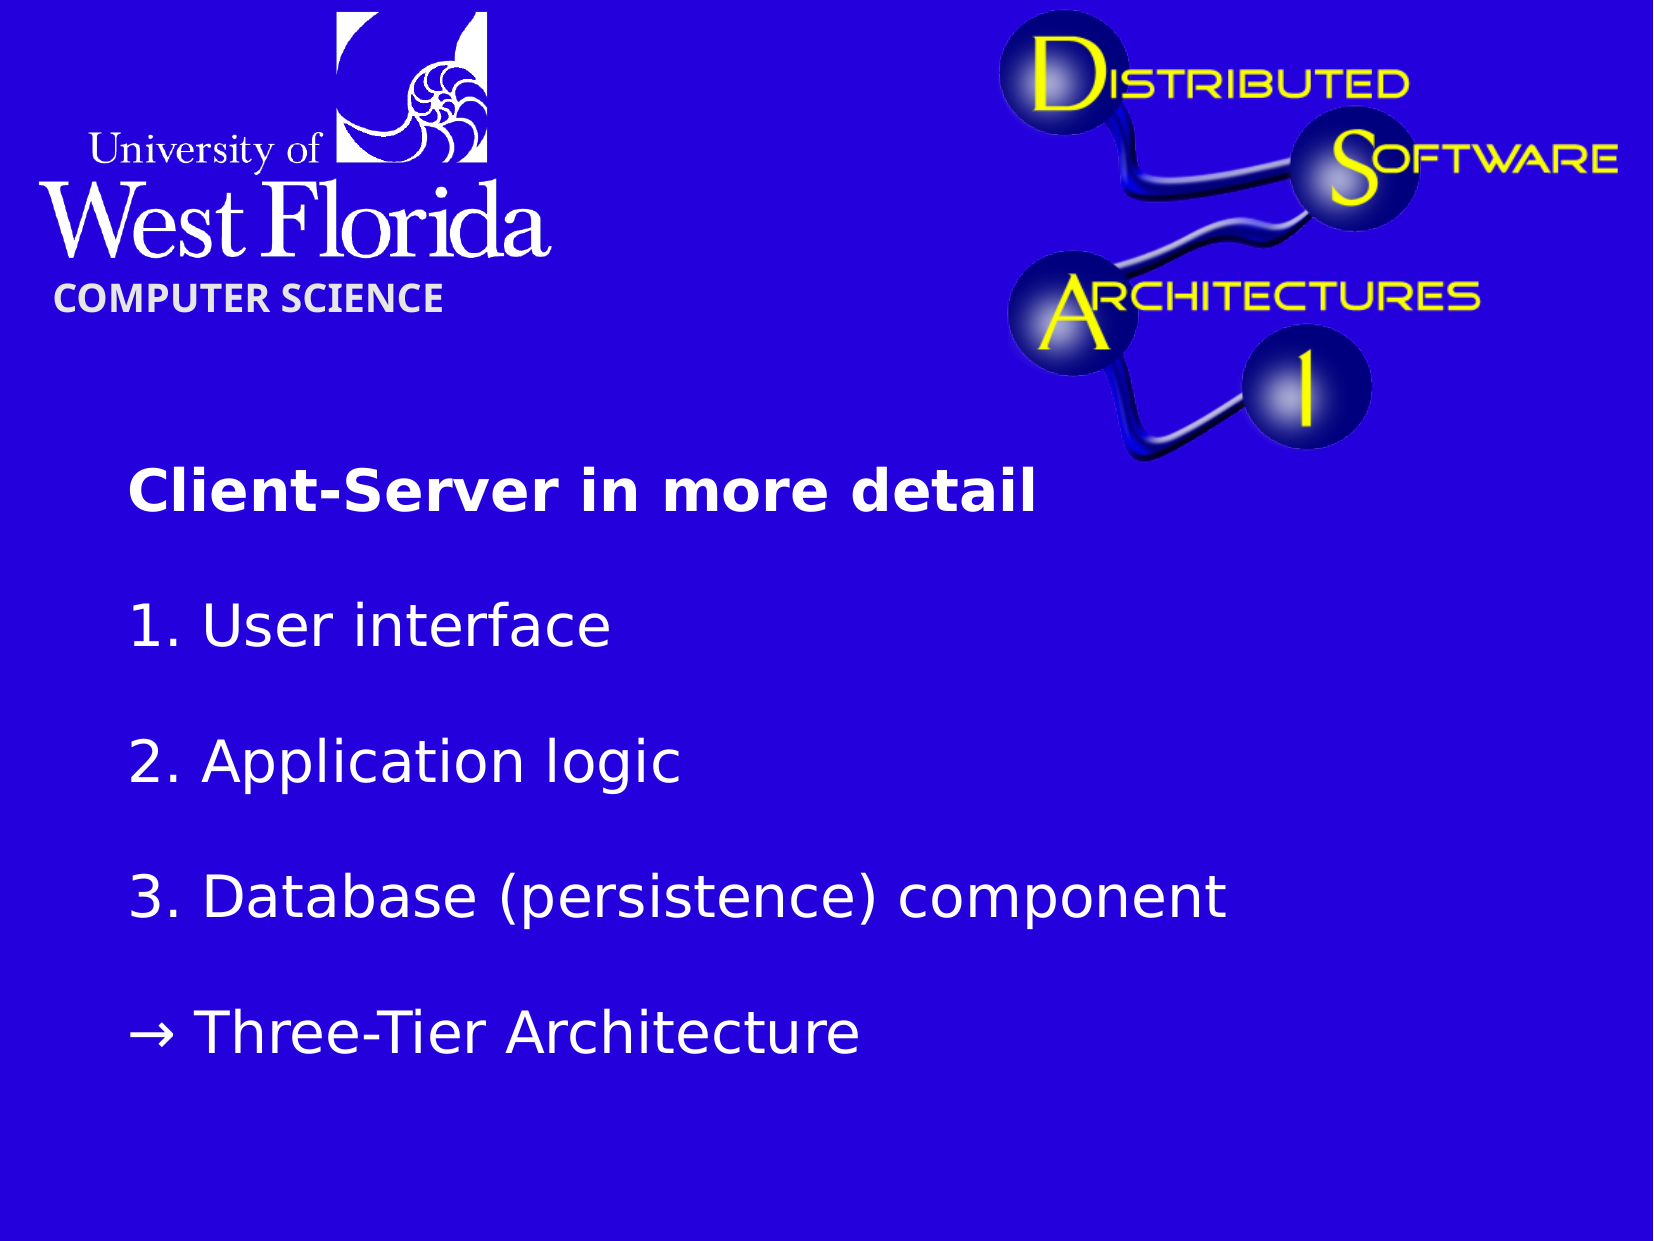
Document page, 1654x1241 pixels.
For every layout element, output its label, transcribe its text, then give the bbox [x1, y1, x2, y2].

text_box Client-Server in more detail 1. User interface 2. Application logic 3. Database (persistence) component → Three-Tier Architecture [112, 450, 1613, 1075]
text_box COMPUTER SCIENCE [37, 262, 563, 334]
picture [37, 0, 559, 262]
picture [910, 0, 1653, 506]
